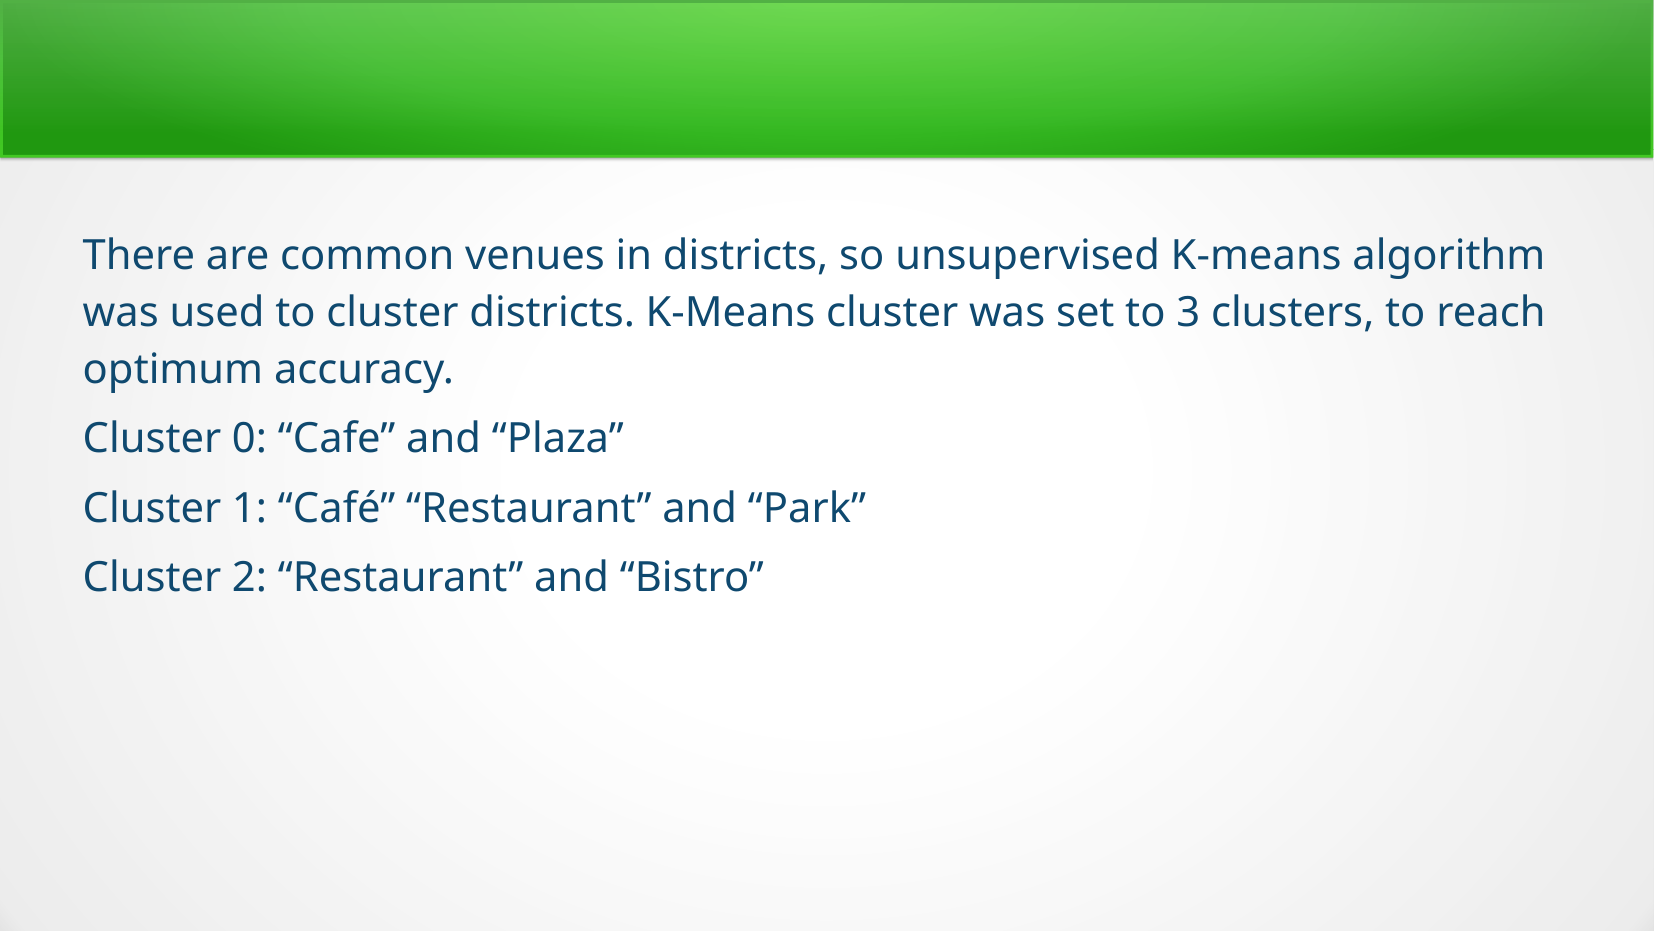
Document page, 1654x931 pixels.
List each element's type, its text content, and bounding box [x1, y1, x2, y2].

list There are common venues in districts, so unsupervised K-means algorithm was used to cluster districts. K-Means cluster was set to 3 clusters, to reach optimum accuracy. Cluster 0: “Cafe” and “Plaza” Cluster 1: “Café” “Restaurant” and “Park” Cluster 2: “Restaurant” and “Bistro” [82, 224, 1571, 764]
